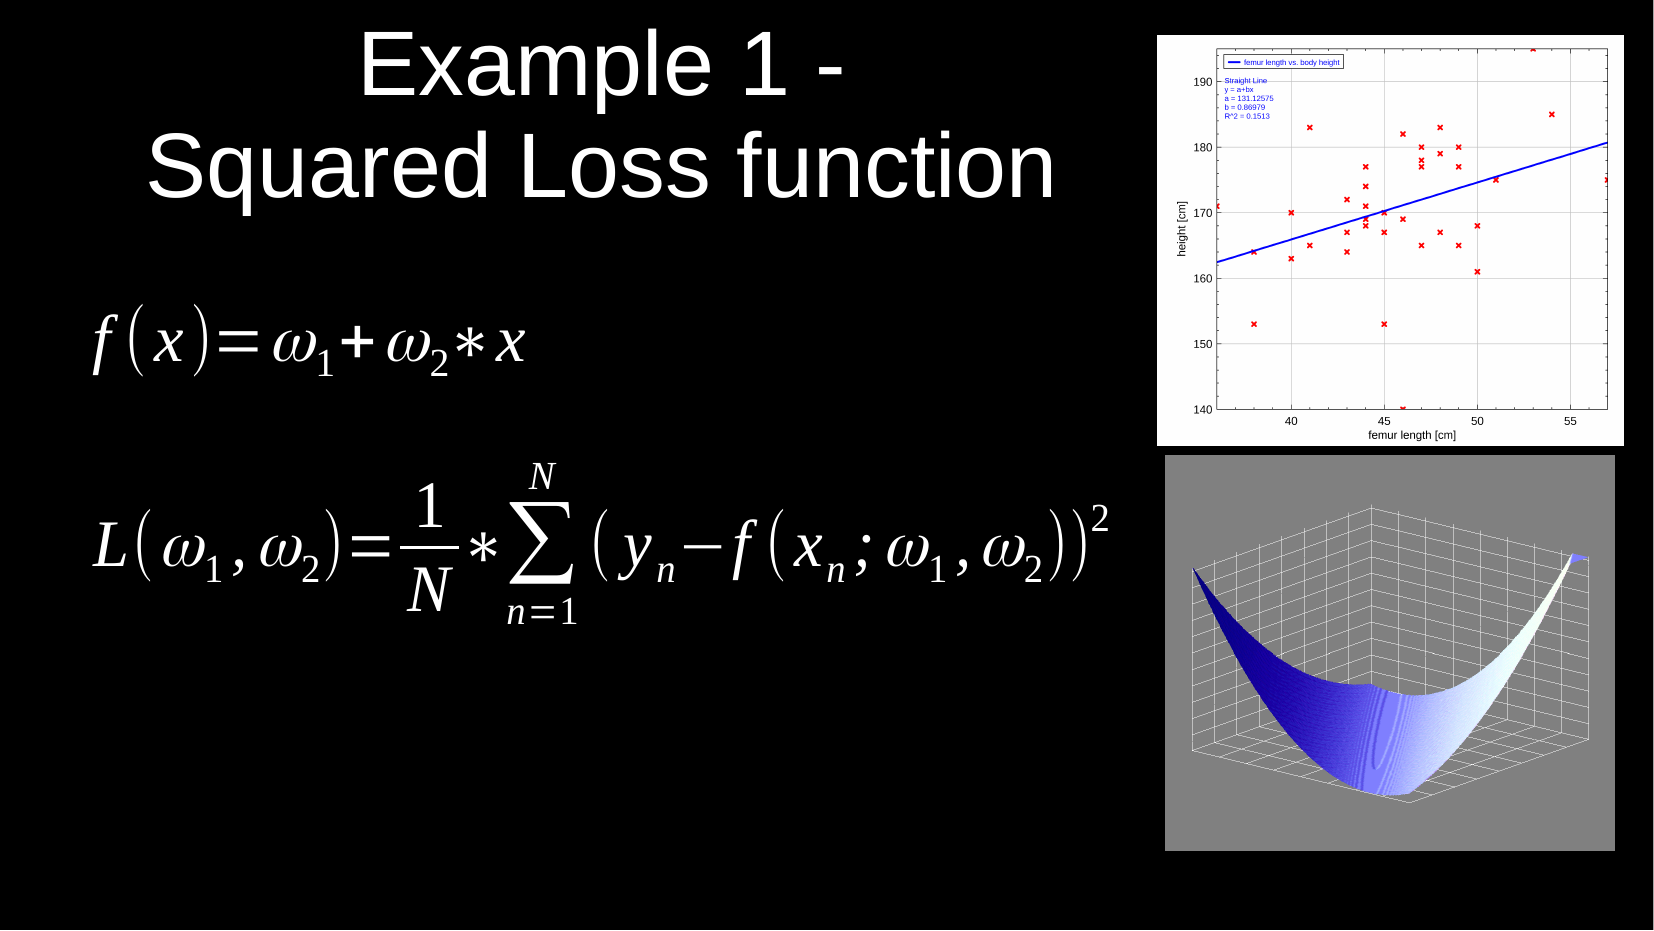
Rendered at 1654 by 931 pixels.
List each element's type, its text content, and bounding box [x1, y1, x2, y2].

title Example 1 - Squared Loss function [82, 12, 1123, 218]
picture [1157, 35, 1624, 446]
picture [1165, 455, 1615, 851]
chart [82, 453, 1116, 634]
chart [82, 300, 536, 386]
